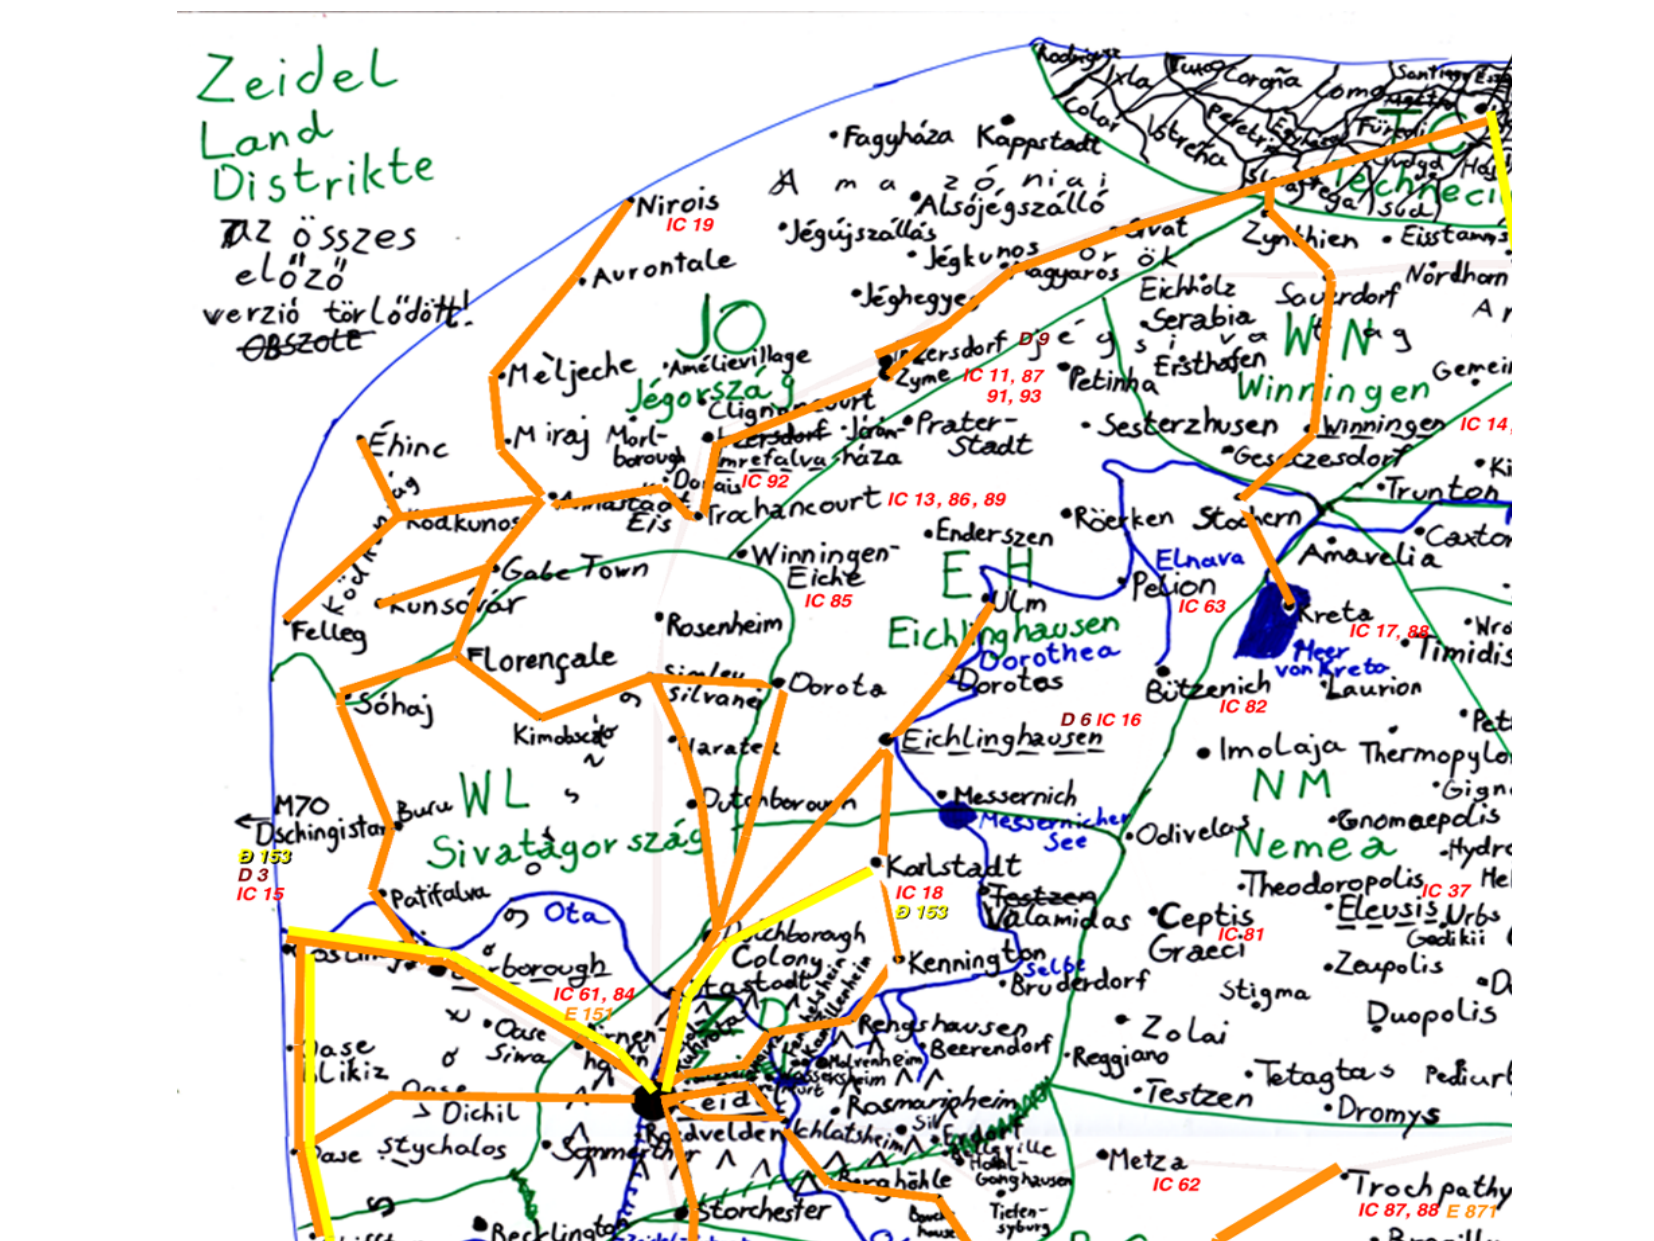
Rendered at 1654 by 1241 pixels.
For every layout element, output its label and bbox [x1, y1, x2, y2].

picture [177, 11, 1512, 1241]
